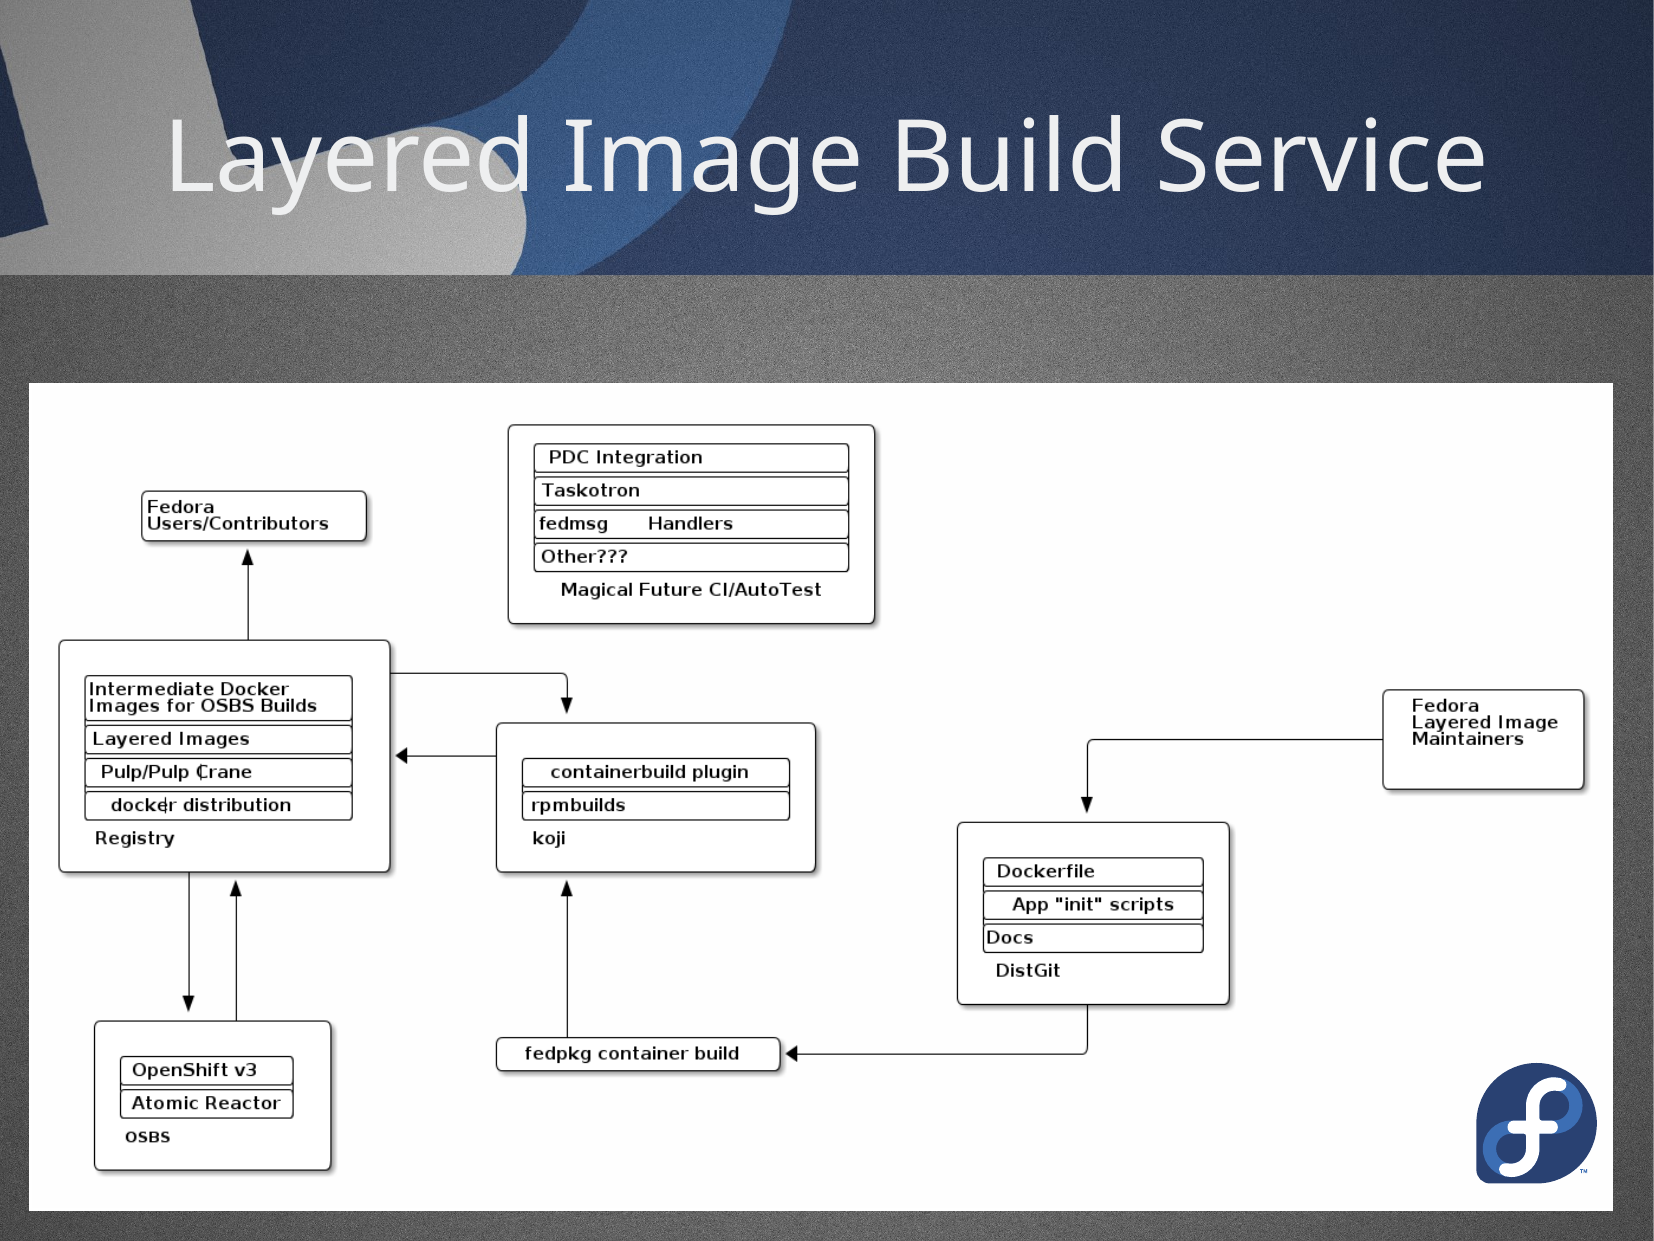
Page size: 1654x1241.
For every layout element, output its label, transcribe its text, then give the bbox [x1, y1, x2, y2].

title Layered Image Build Service [82, 49, 1571, 257]
picture [0, 0, 1654, 1241]
